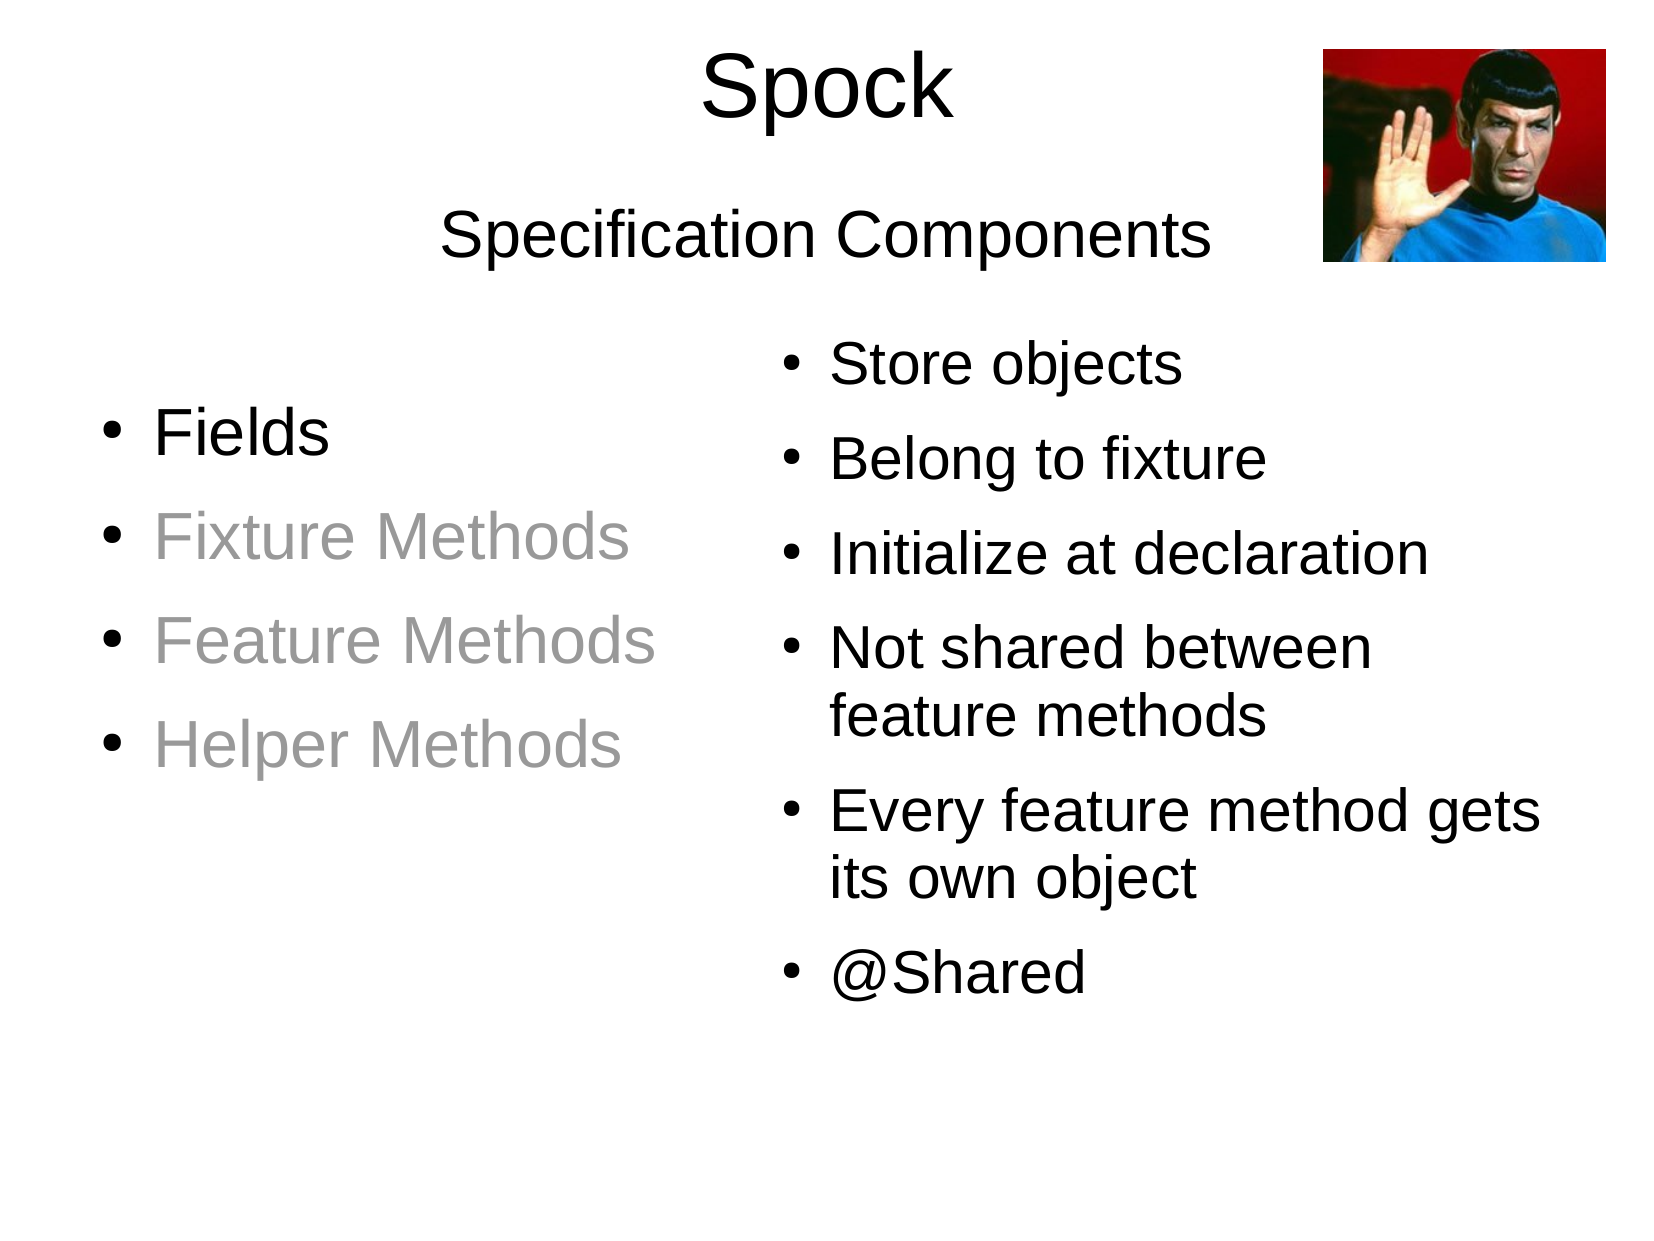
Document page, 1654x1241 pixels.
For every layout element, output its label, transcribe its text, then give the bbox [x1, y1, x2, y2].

list Fields Fixture Methods Feature Methods Helper Methods [82, 290, 809, 1010]
title Spock Specification Components [82, 34, 1571, 272]
list Store objects Belong to fixture Initialize at declaration Not shared between feature methods Every feature method gets its own object @Shared [765, 330, 1572, 1010]
picture [1323, 49, 1606, 262]
